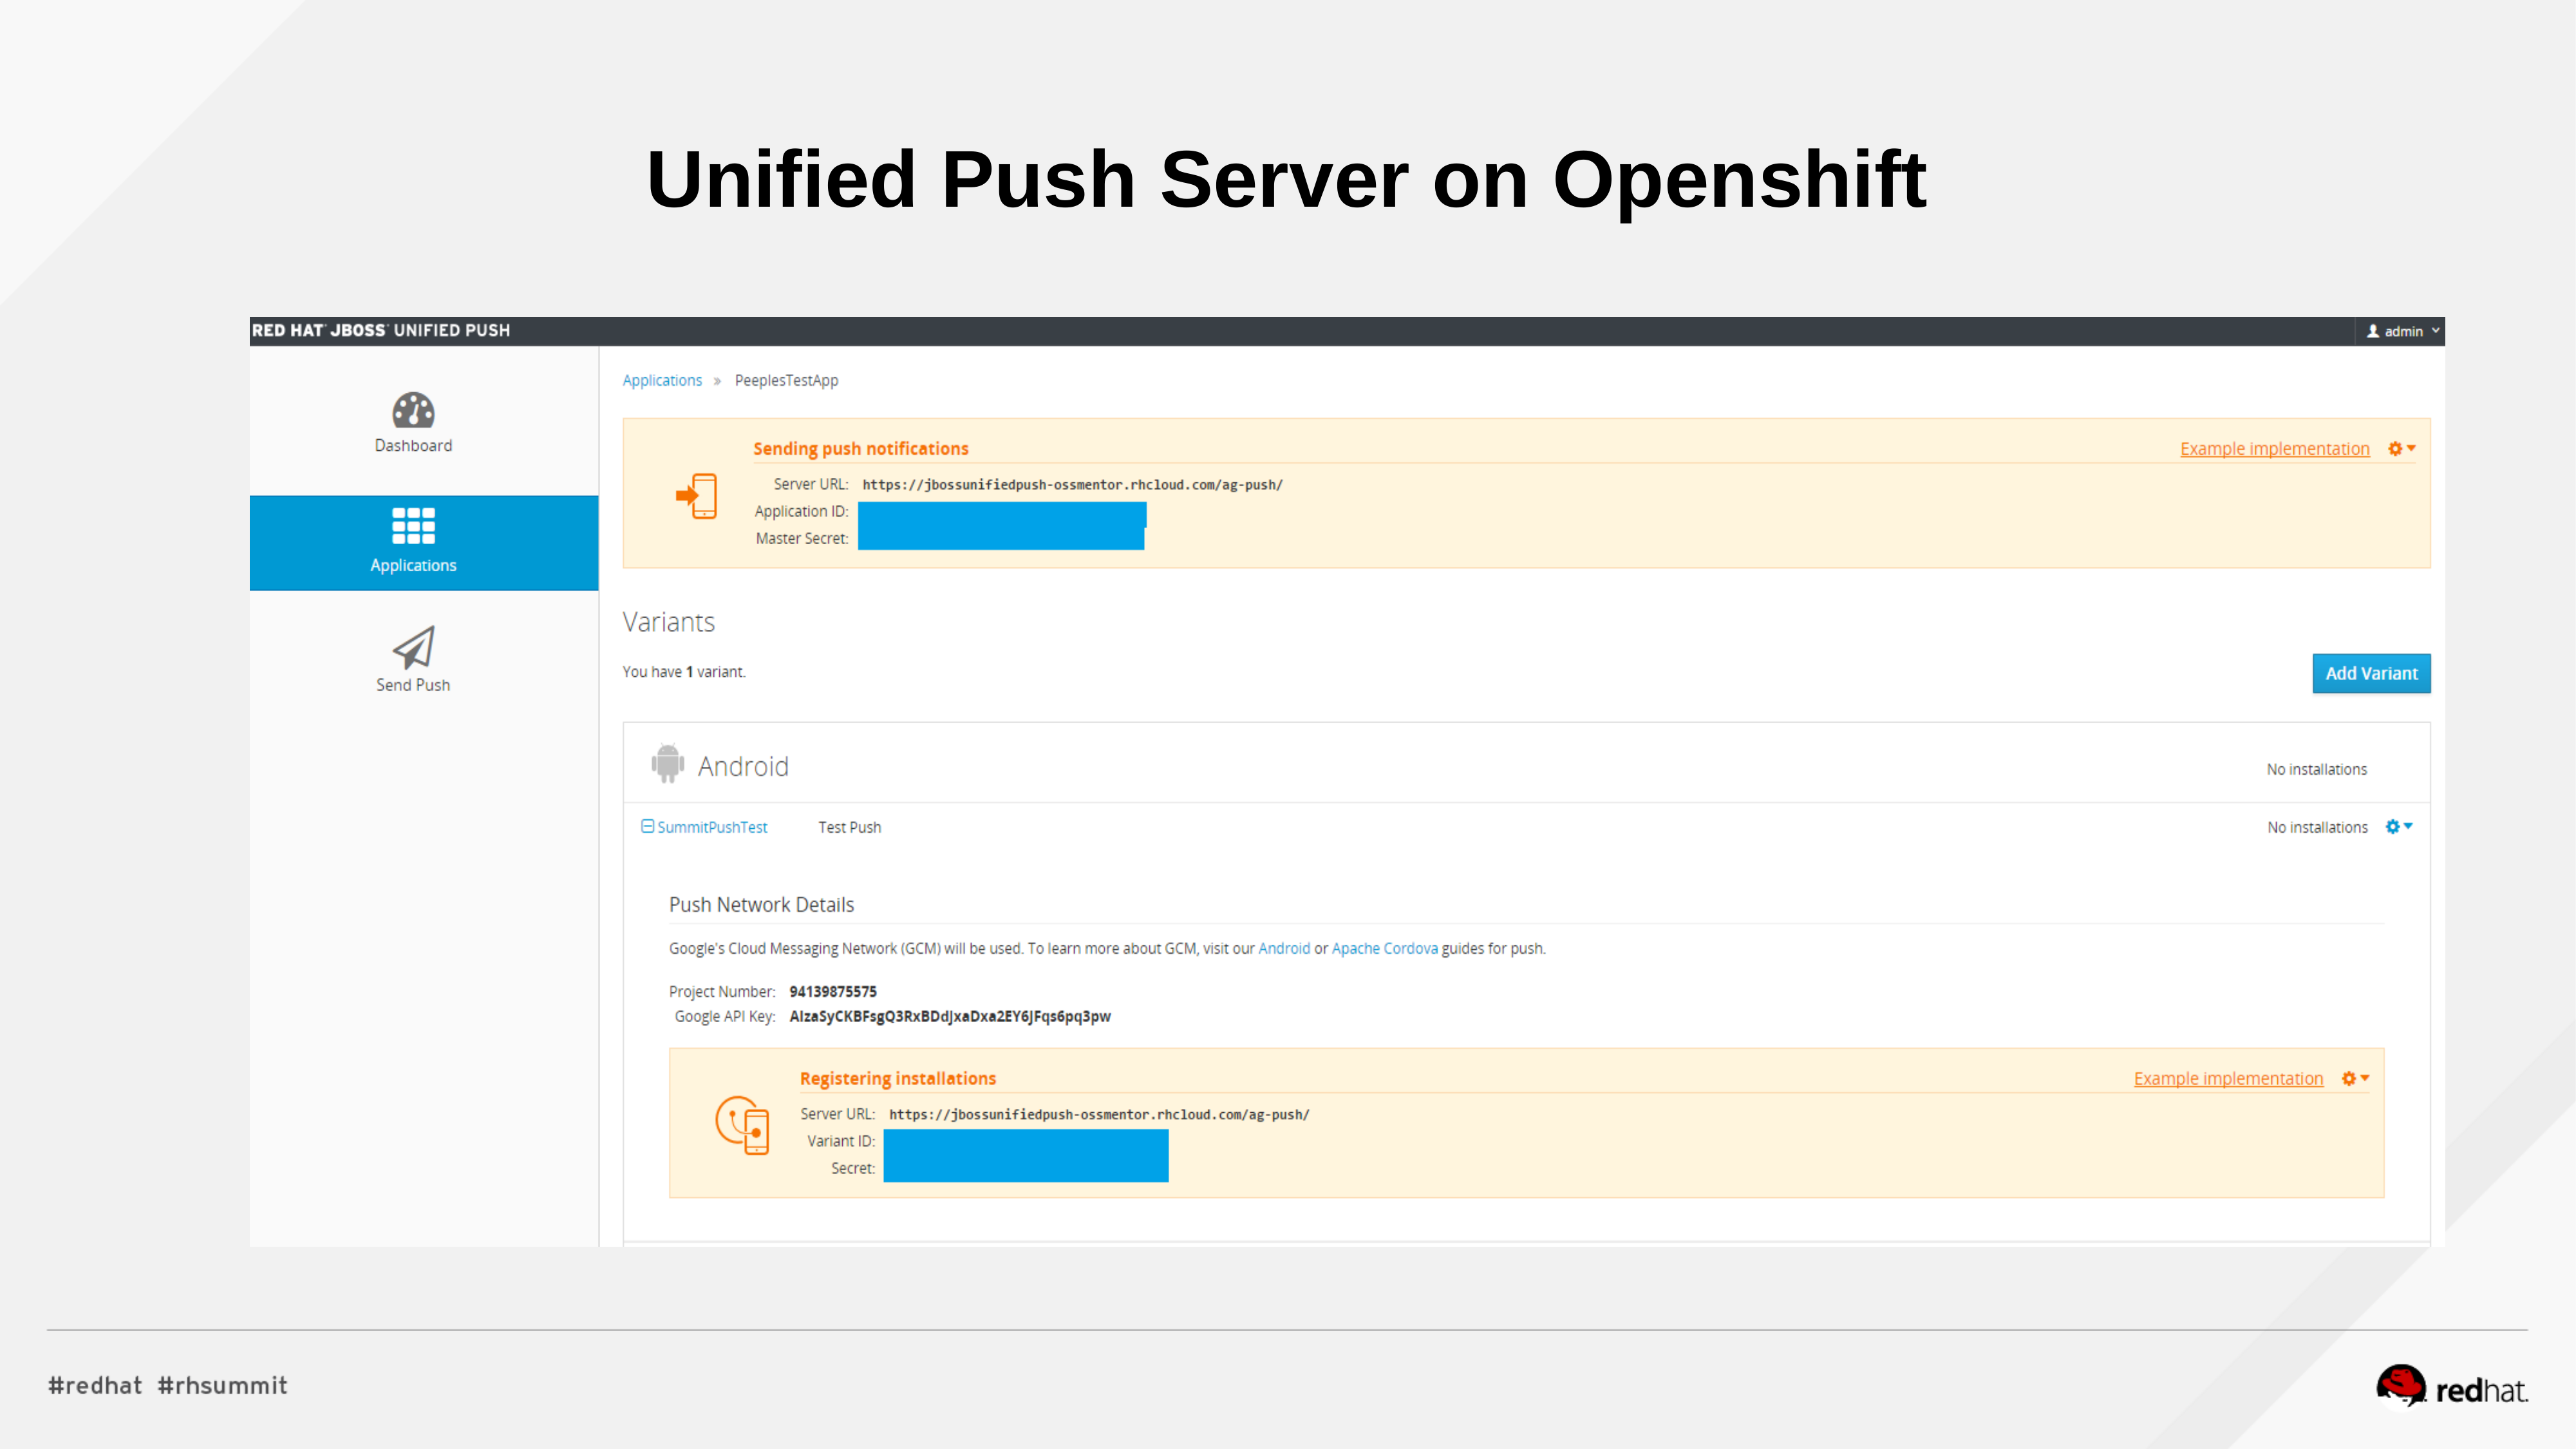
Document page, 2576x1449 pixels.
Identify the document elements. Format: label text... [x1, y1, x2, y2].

title Unified Push Server on Openshift [129, 57, 2447, 300]
picture [0, 0, 2576, 1449]
